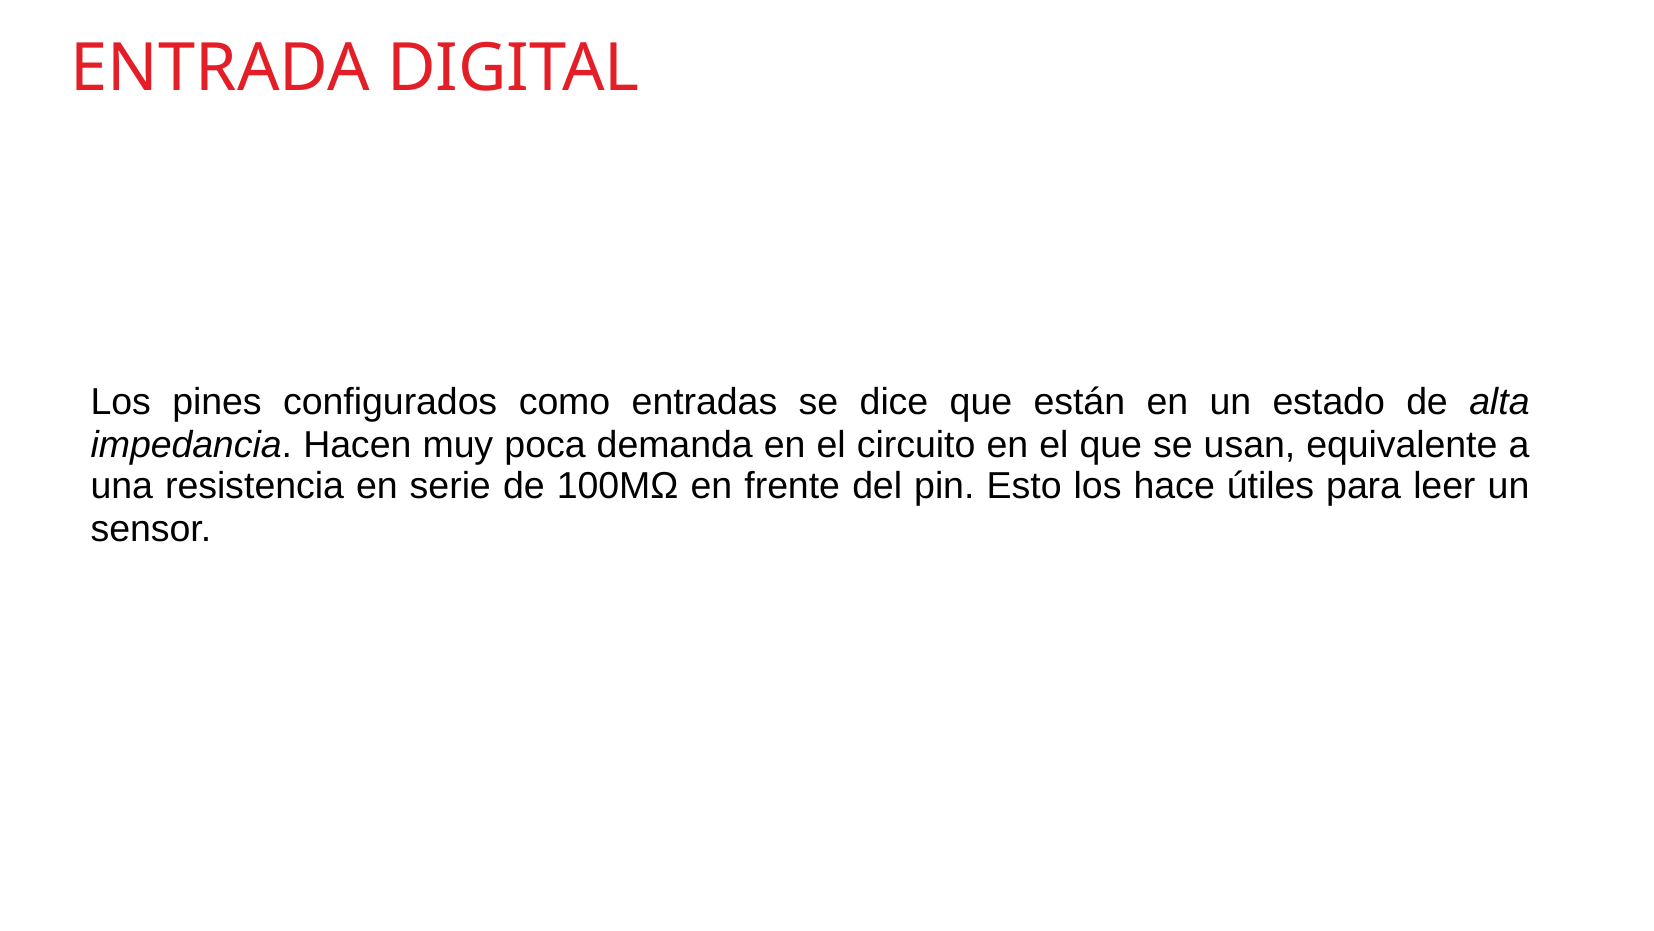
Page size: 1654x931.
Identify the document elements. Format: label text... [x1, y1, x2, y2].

text_box Los pines configurados como entradas se dice que están en un estado de alta impedancia. Hacen muy poca demanda en el circuito en el que se usan, equivalente a una resistencia en serie de 100MΩ en frente del pin. Esto los hace útiles para leer un sensor. [75, 373, 1578, 557]
title ENTRADA DIGITAL [70, 11, 1347, 118]
